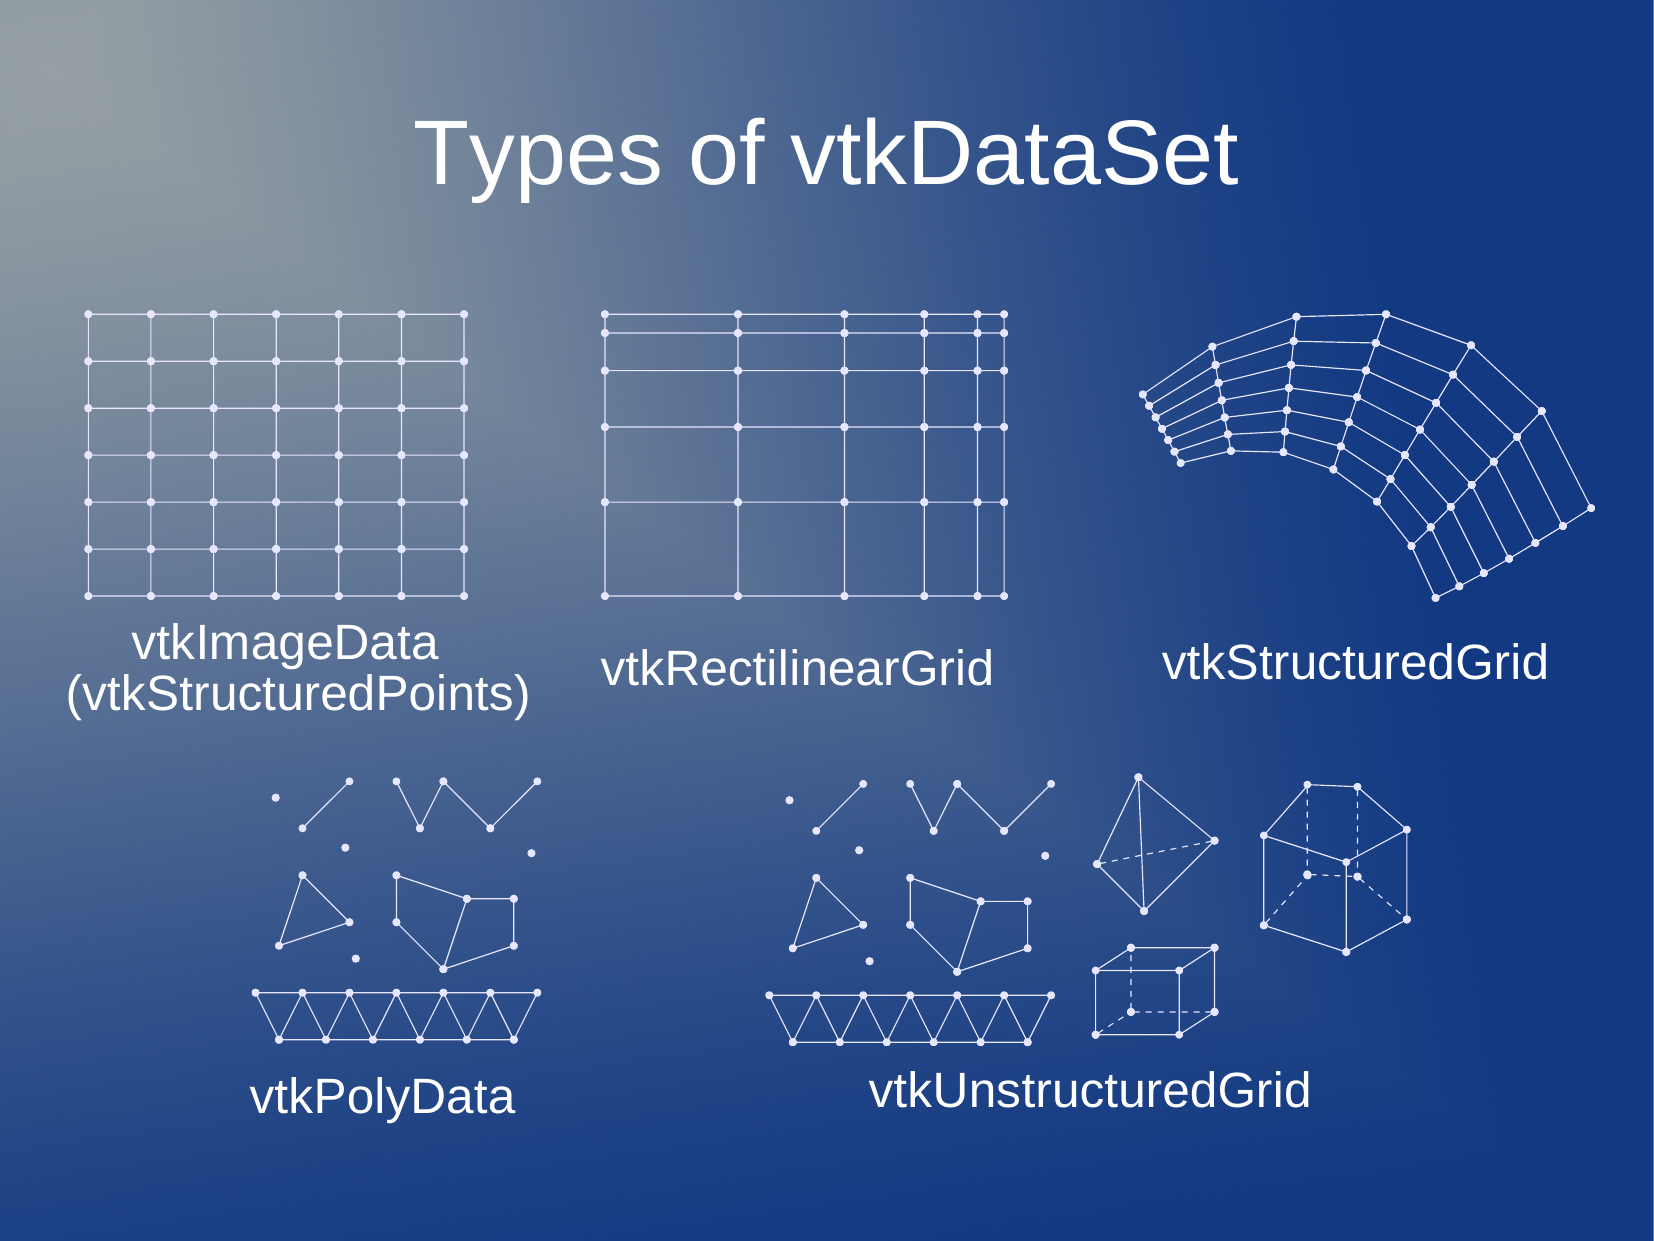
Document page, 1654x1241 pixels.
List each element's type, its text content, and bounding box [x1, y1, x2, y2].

picture [0, 0, 1654, 1241]
title Types of vtkDataSet [82, 49, 1571, 257]
